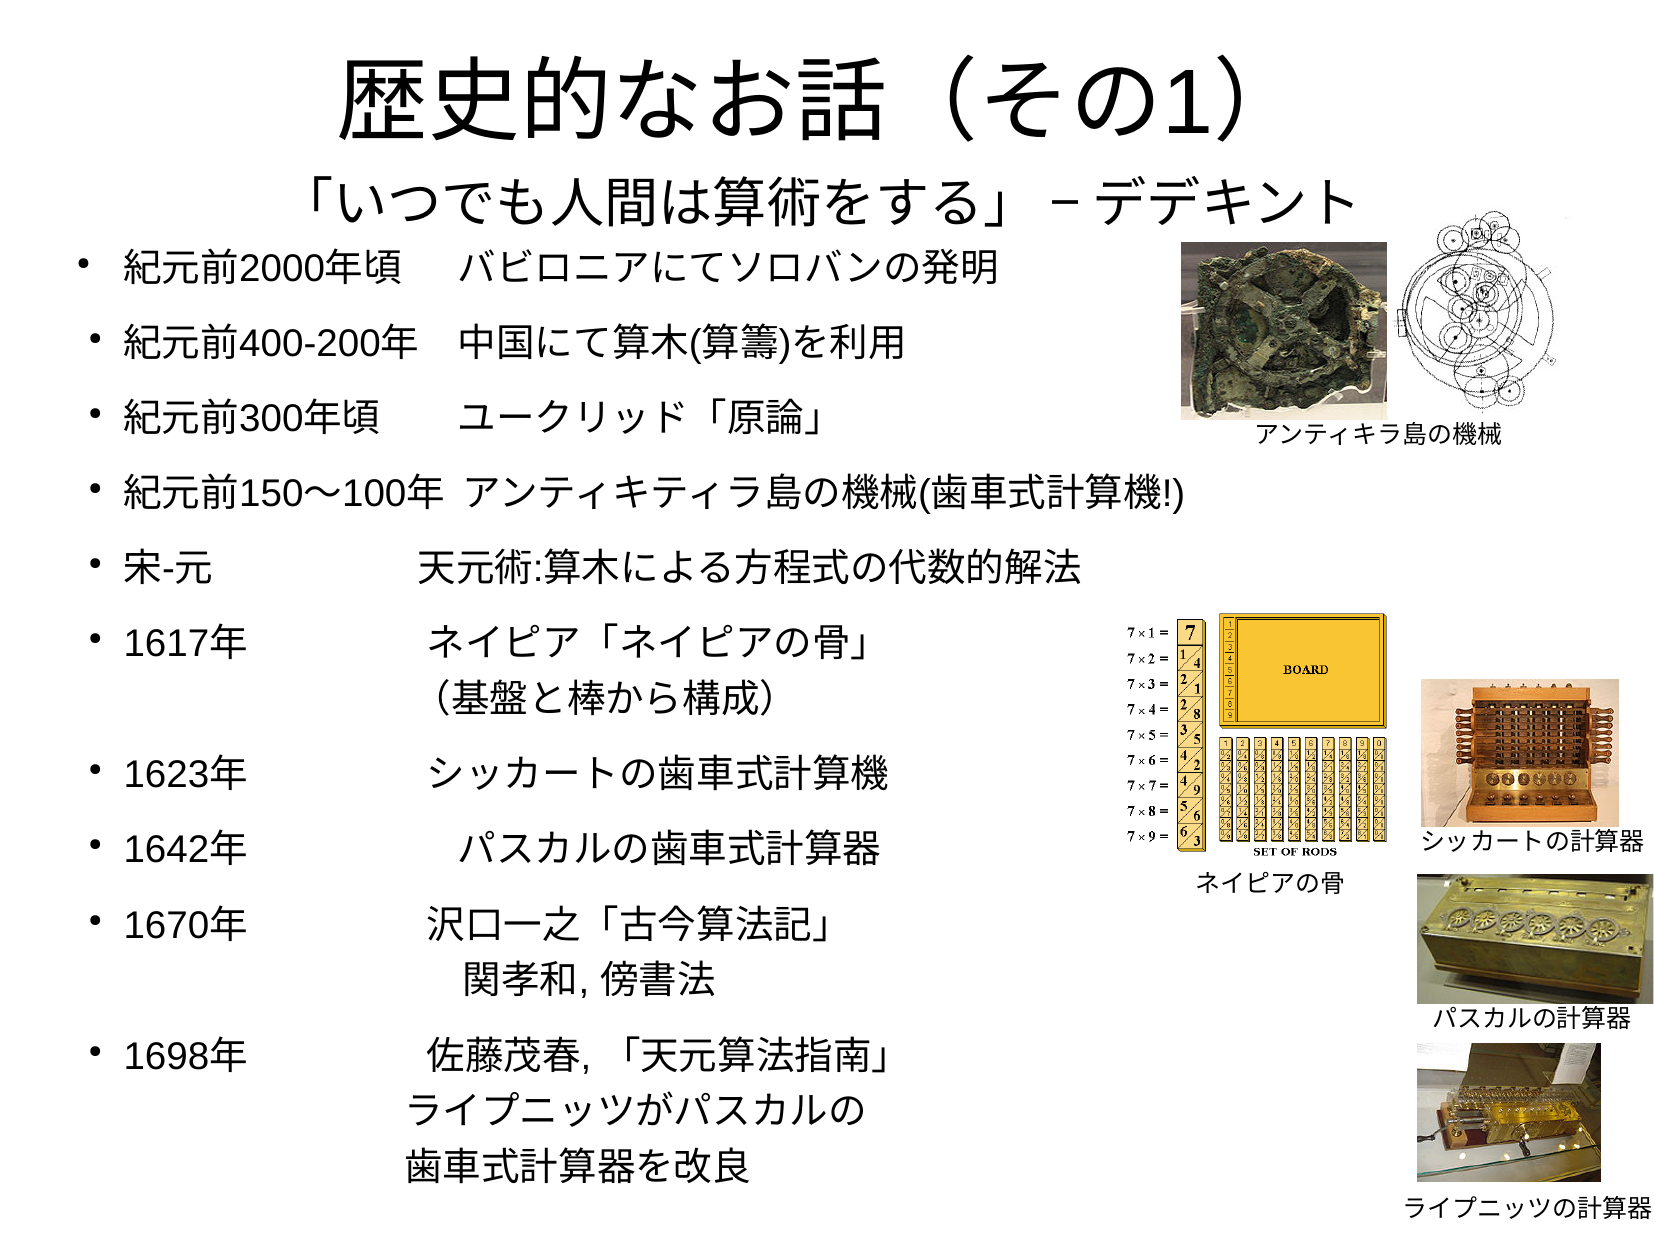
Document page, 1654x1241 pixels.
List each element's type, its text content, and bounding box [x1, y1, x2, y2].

text_box ネイピアの骨 [1181, 856, 1346, 899]
picture [1181, 206, 1572, 420]
picture [1417, 874, 1654, 1004]
text_box パスカルの計算器 [1417, 991, 1640, 1034]
text_box アンティキラ島の機械 [1240, 406, 1495, 449]
text_box シッカートの計算器 [1405, 814, 1638, 857]
title 歴史的なお話（その1） 「いつでも人間は算術をする」 − デデキント [76, 29, 1565, 236]
list 紀元前2000年頃 バビロニアにてソロバンの発明 紀元前400-200年 中国にて算木(算籌)を利用 紀元前300年頃 ユークリッド「原論」 紀元前150〜100年 アンティキティラ島の機械(歯車式計算機!) 宋-元 天元術:算木による方程式の代数的解法 1617年 ネイピア「ネイピアの骨」 （基盤と棒から構成） 1623年 シッカートの歯車式計算機 1642年 パスカルの歯車式計算器 1670年 沢口一之「古今算法記」 関孝和, 傍書法 1698年 佐藤茂春, 「天元算法指南」 ライプニッツがパスカルの 歯車式計算器を改良 [76, 236, 1565, 1203]
picture [1417, 1043, 1601, 1181]
picture [1421, 679, 1619, 814]
picture [1122, 610, 1388, 857]
text_box ライプニッツの計算器 [1387, 1181, 1642, 1223]
